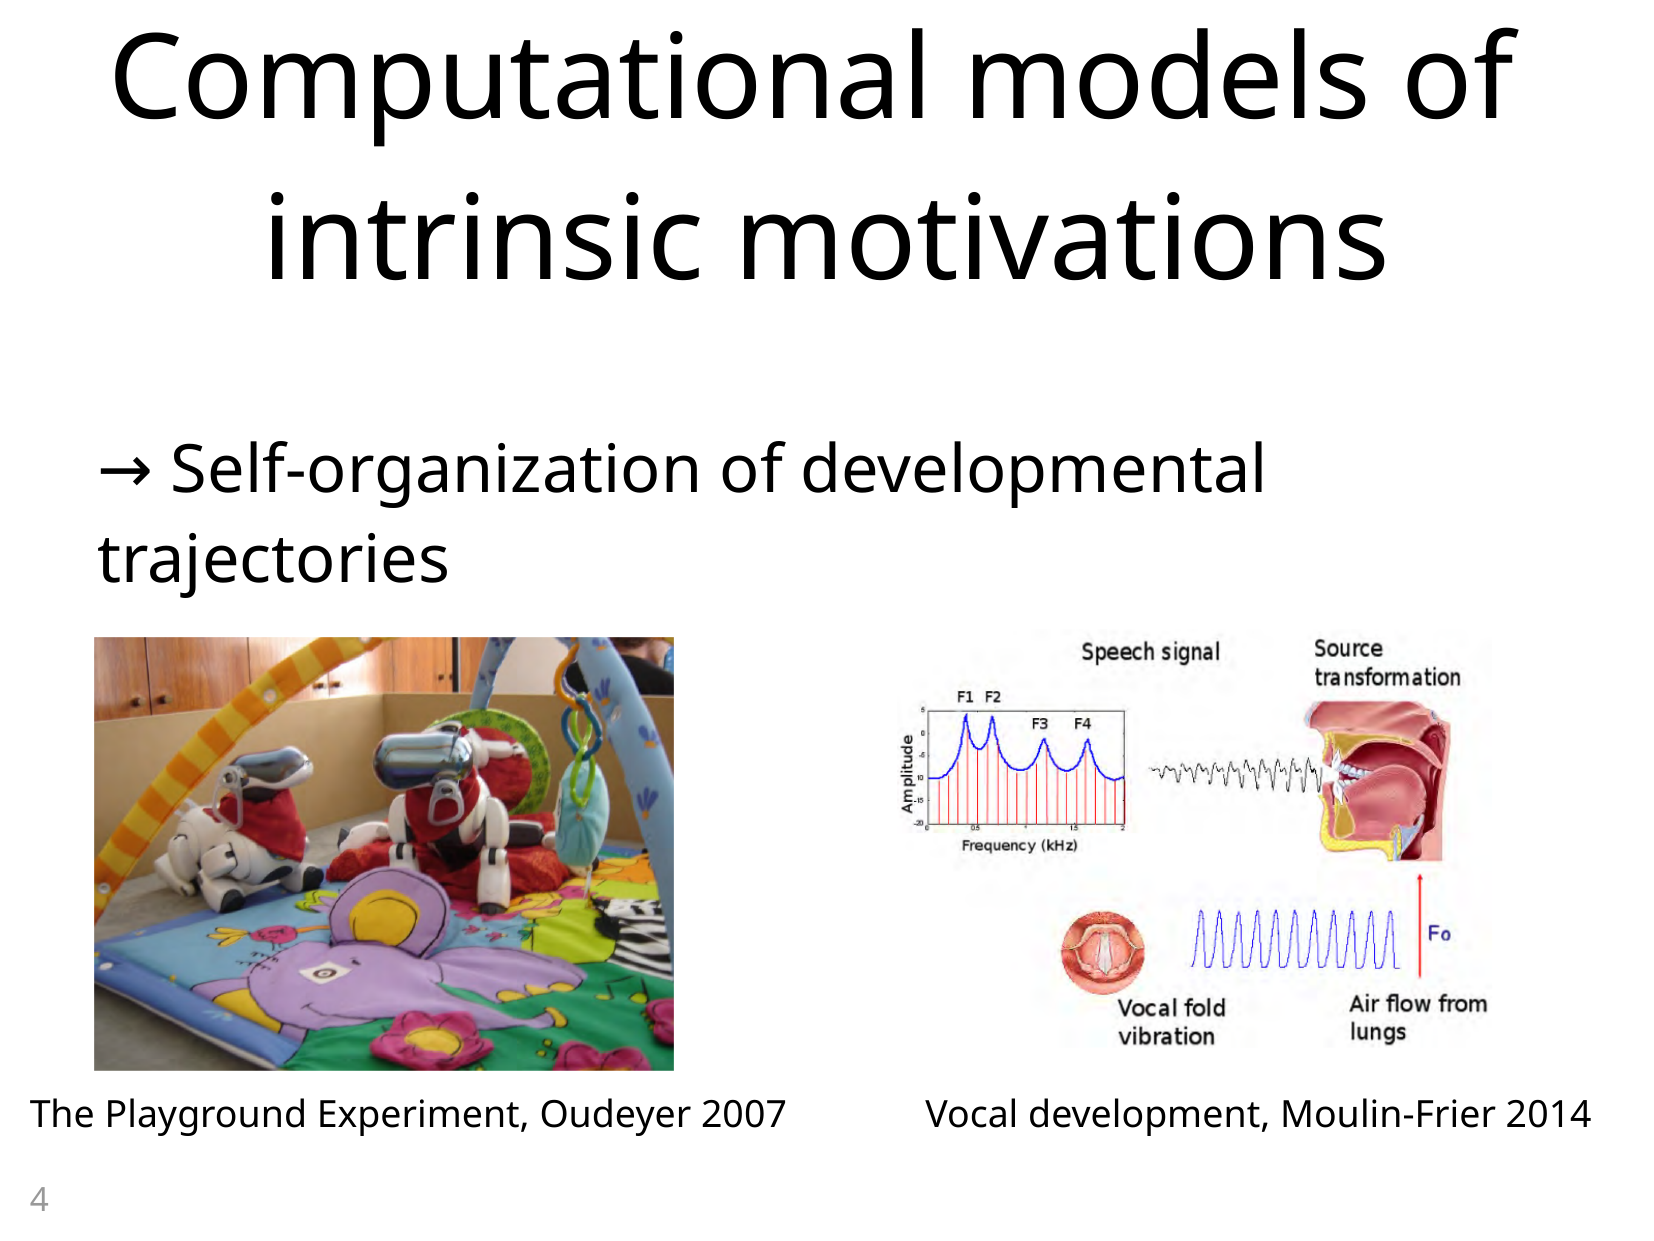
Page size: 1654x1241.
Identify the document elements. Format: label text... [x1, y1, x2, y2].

picture [885, 629, 1494, 1061]
title 4 [3, 1168, 76, 1231]
text_box The Playground Experiment, Oudeyer 2007 [15, 1080, 792, 1133]
text_box Vocal development, Moulin-Frier 2014 [910, 1080, 1606, 1133]
picture [89, 632, 676, 1076]
title Computational models of intrinsic motivations [82, 34, 1571, 272]
list → Self-organization of developmental trajectories [26, 420, 1621, 1141]
